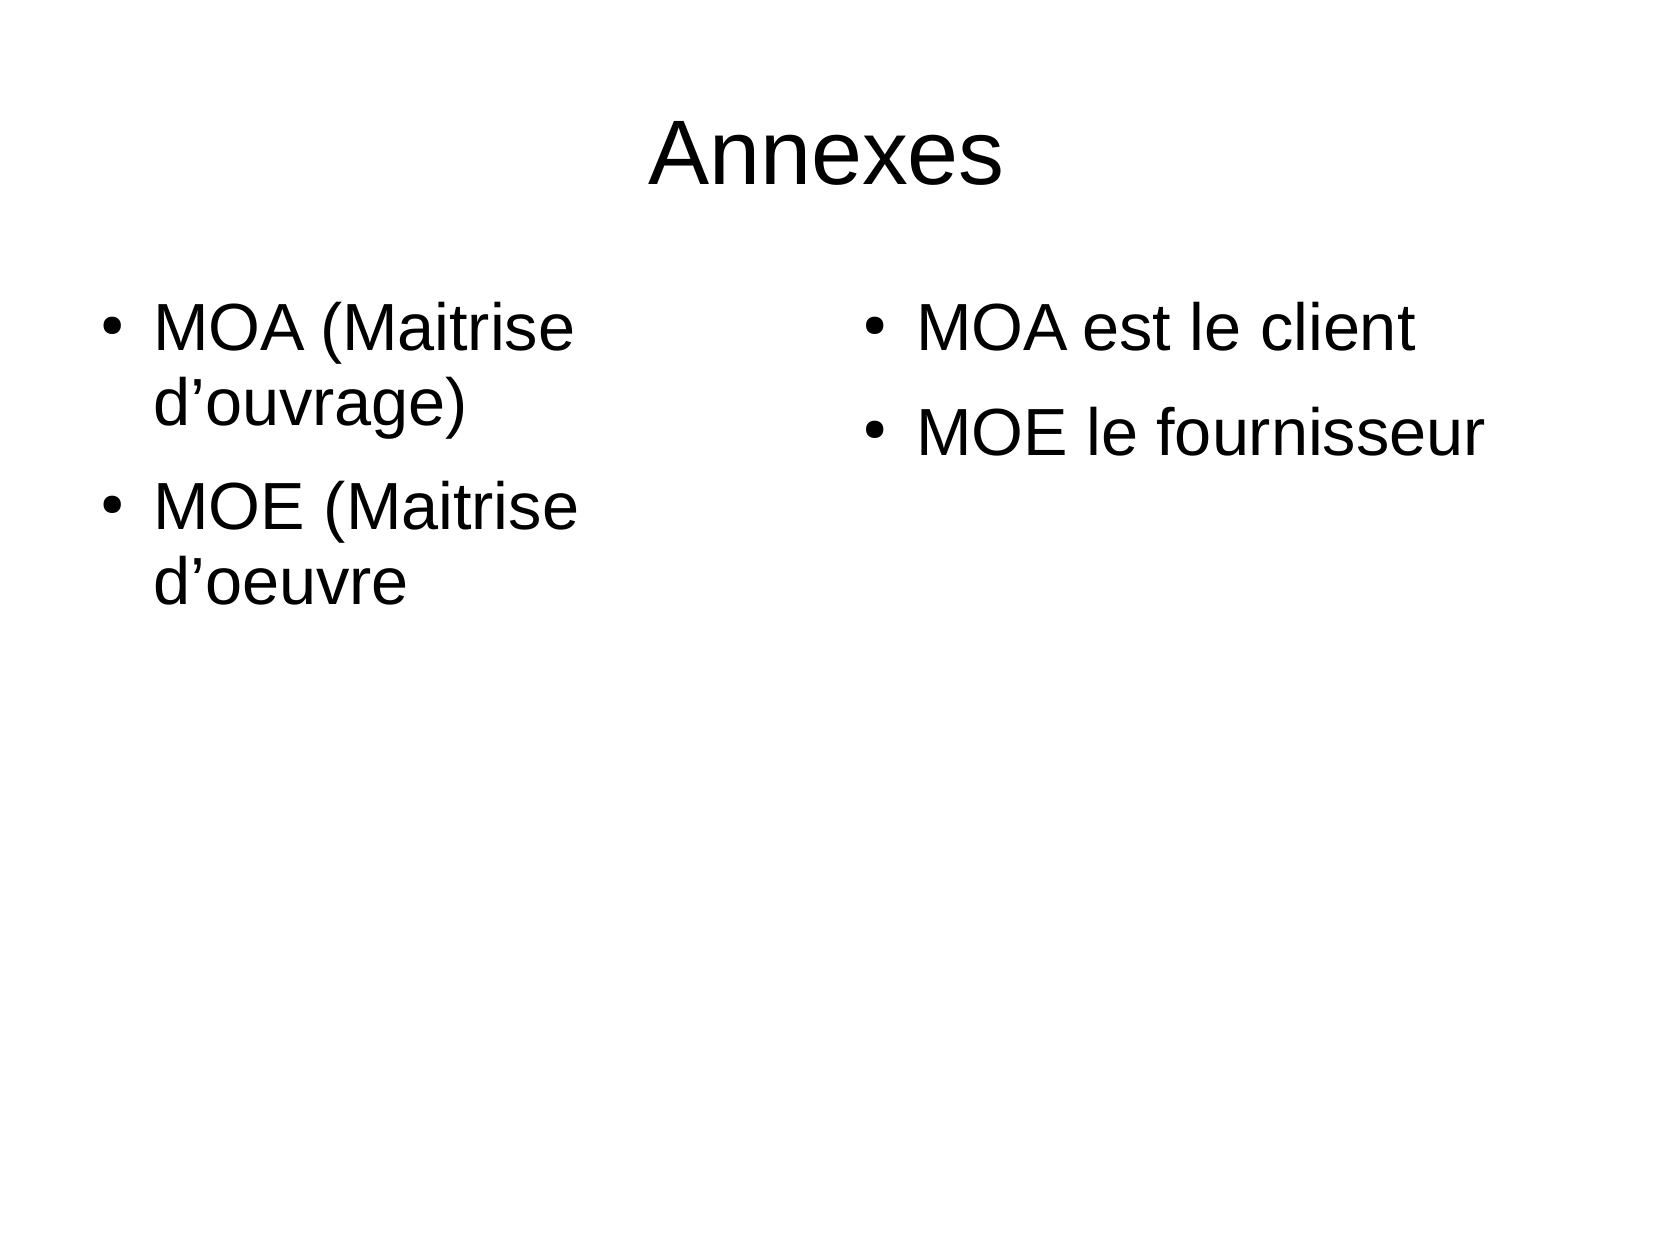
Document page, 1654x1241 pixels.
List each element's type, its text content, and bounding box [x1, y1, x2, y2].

title Annexes [82, 49, 1571, 257]
list MOA (Maitrise d’ouvrage) MOE (Maitrise d’oeuvre [82, 290, 809, 1010]
list MOA est le client MOE le fournisseur [845, 290, 1572, 1010]
